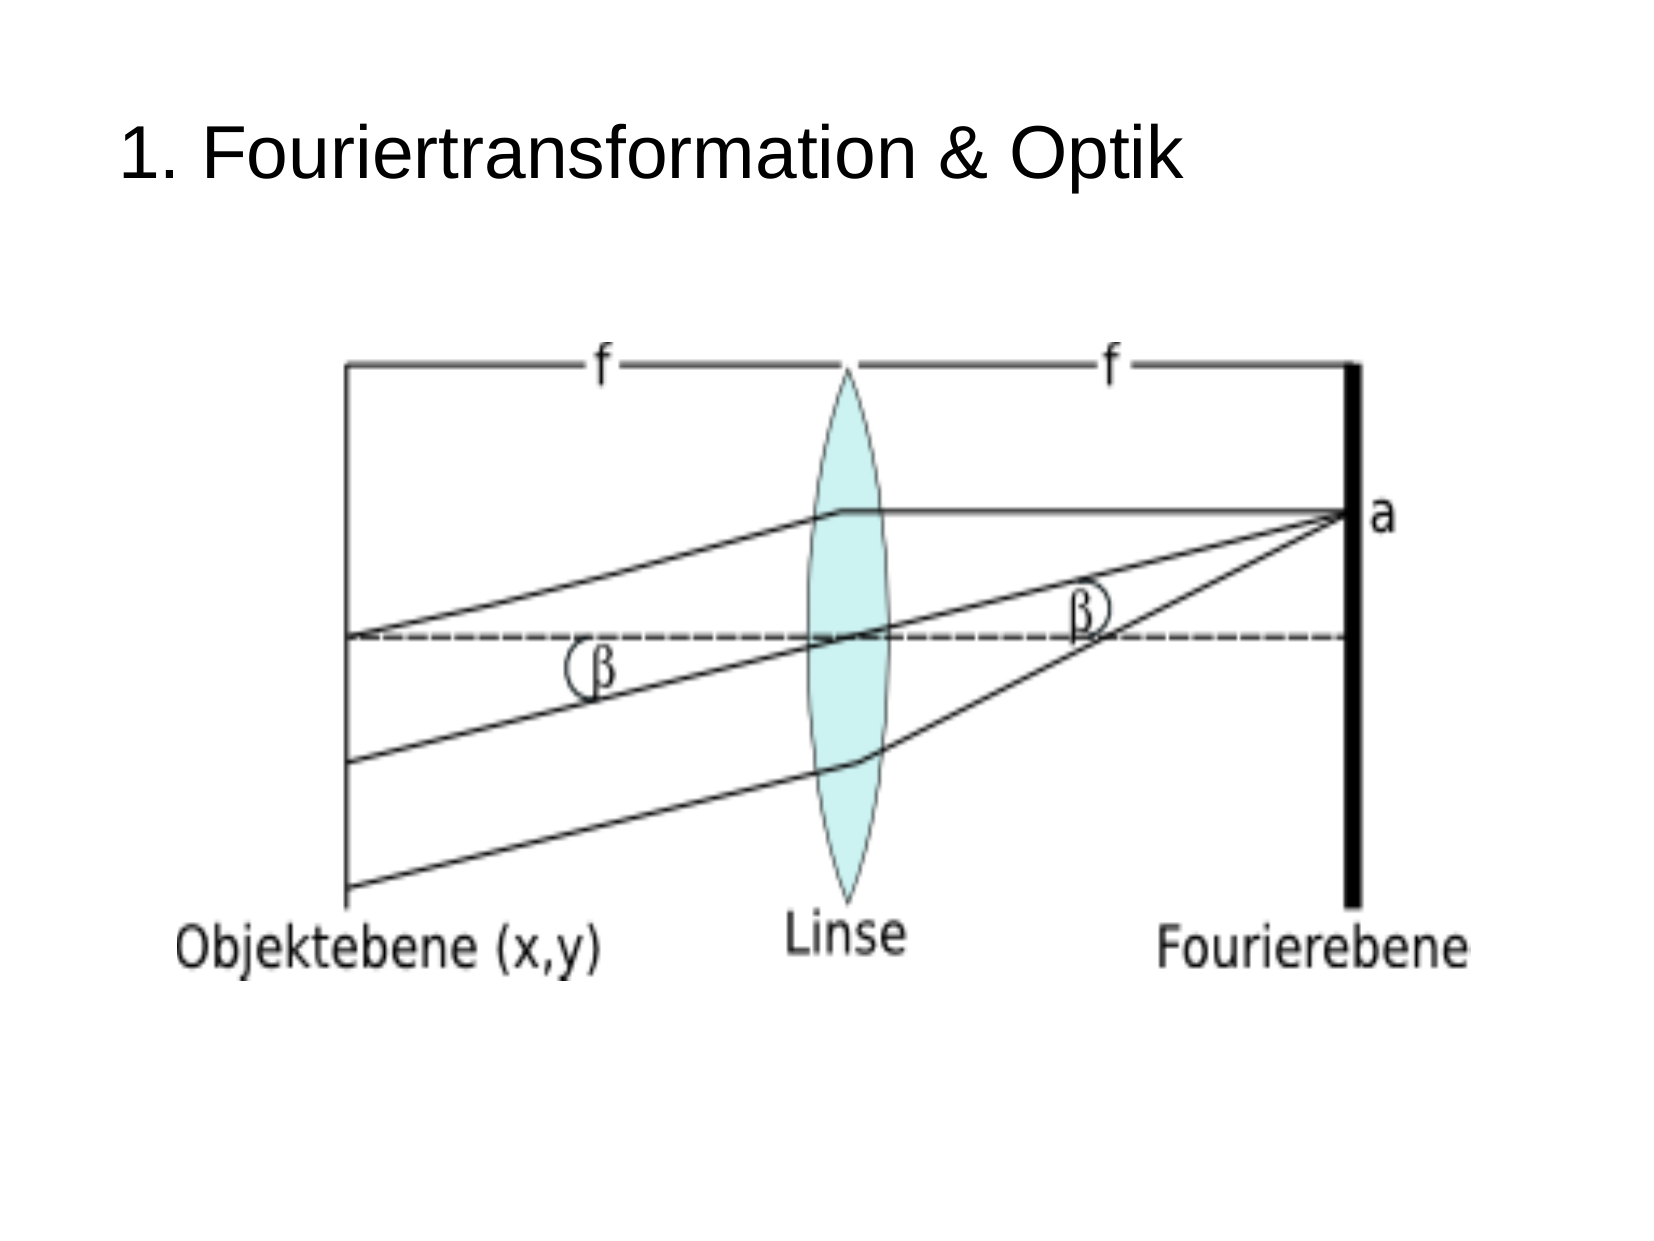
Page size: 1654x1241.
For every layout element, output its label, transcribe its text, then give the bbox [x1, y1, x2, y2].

picture [177, 342, 1471, 981]
title 1. Fouriertransformation & Optik [82, 49, 1571, 257]
